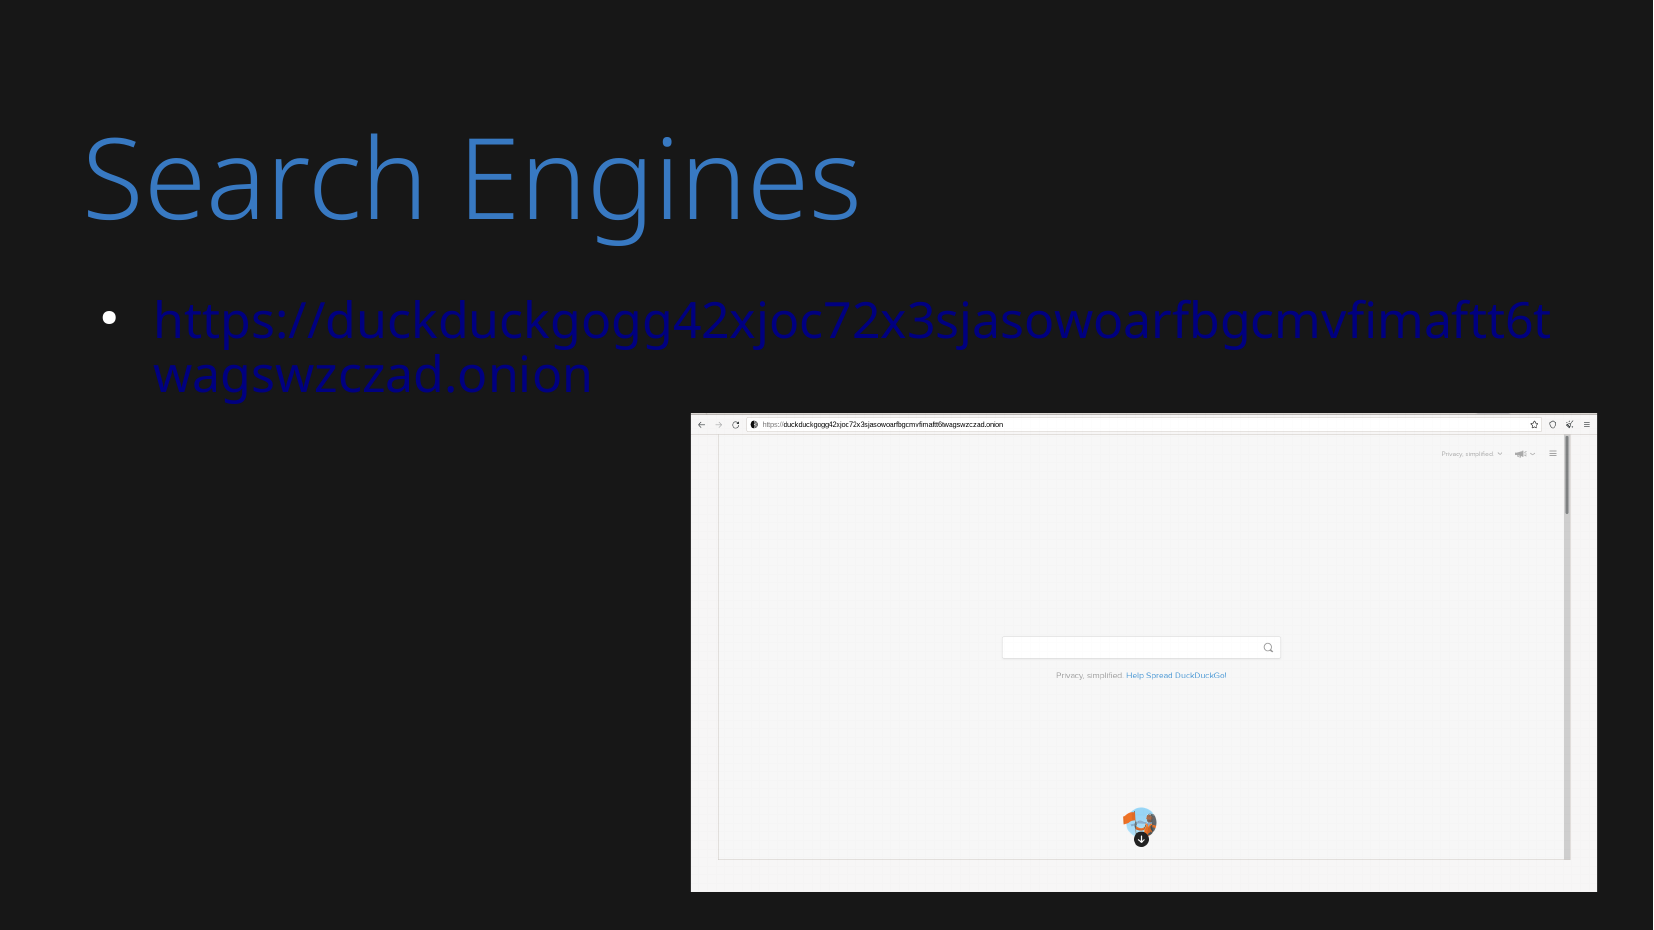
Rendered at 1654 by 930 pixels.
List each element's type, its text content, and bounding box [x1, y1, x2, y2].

list https://duckduckgogg42xjoc72x3sjasowoarfbgcmvfimaftt6twagswzczad.onion [82, 285, 1571, 795]
picture [690, 413, 1598, 892]
title Search Engines [82, 60, 1653, 253]
